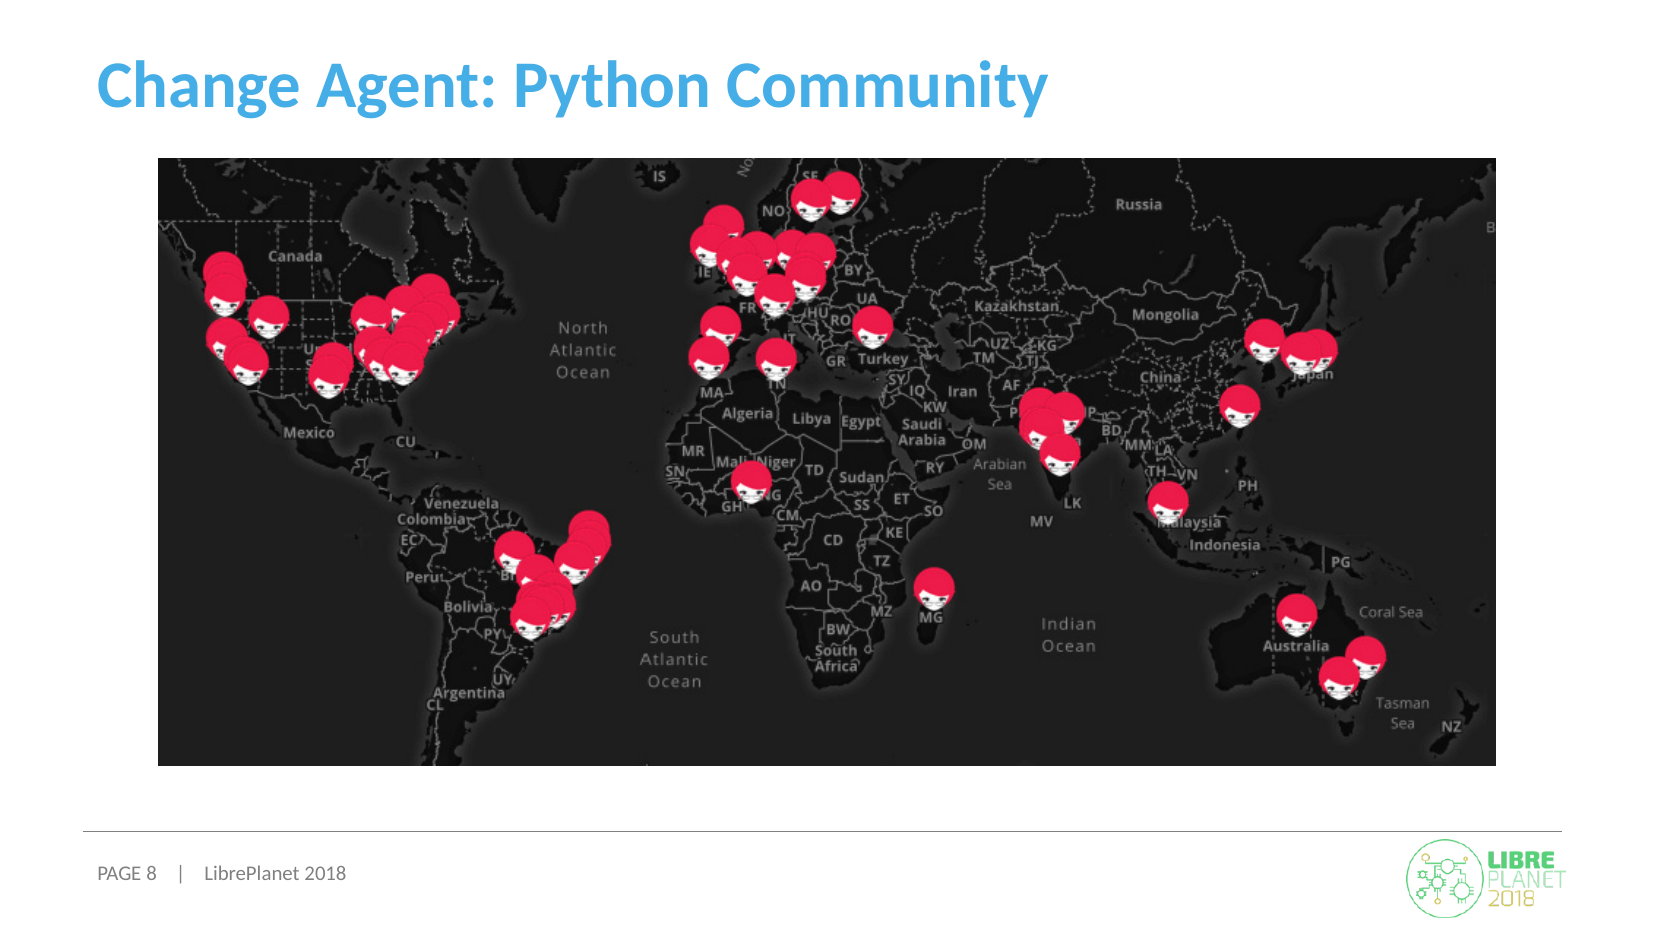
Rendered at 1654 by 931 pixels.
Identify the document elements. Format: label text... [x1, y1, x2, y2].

text_box Change Agent: Python Community [82, 37, 1571, 125]
picture [1406, 839, 1566, 918]
picture [158, 158, 1496, 767]
